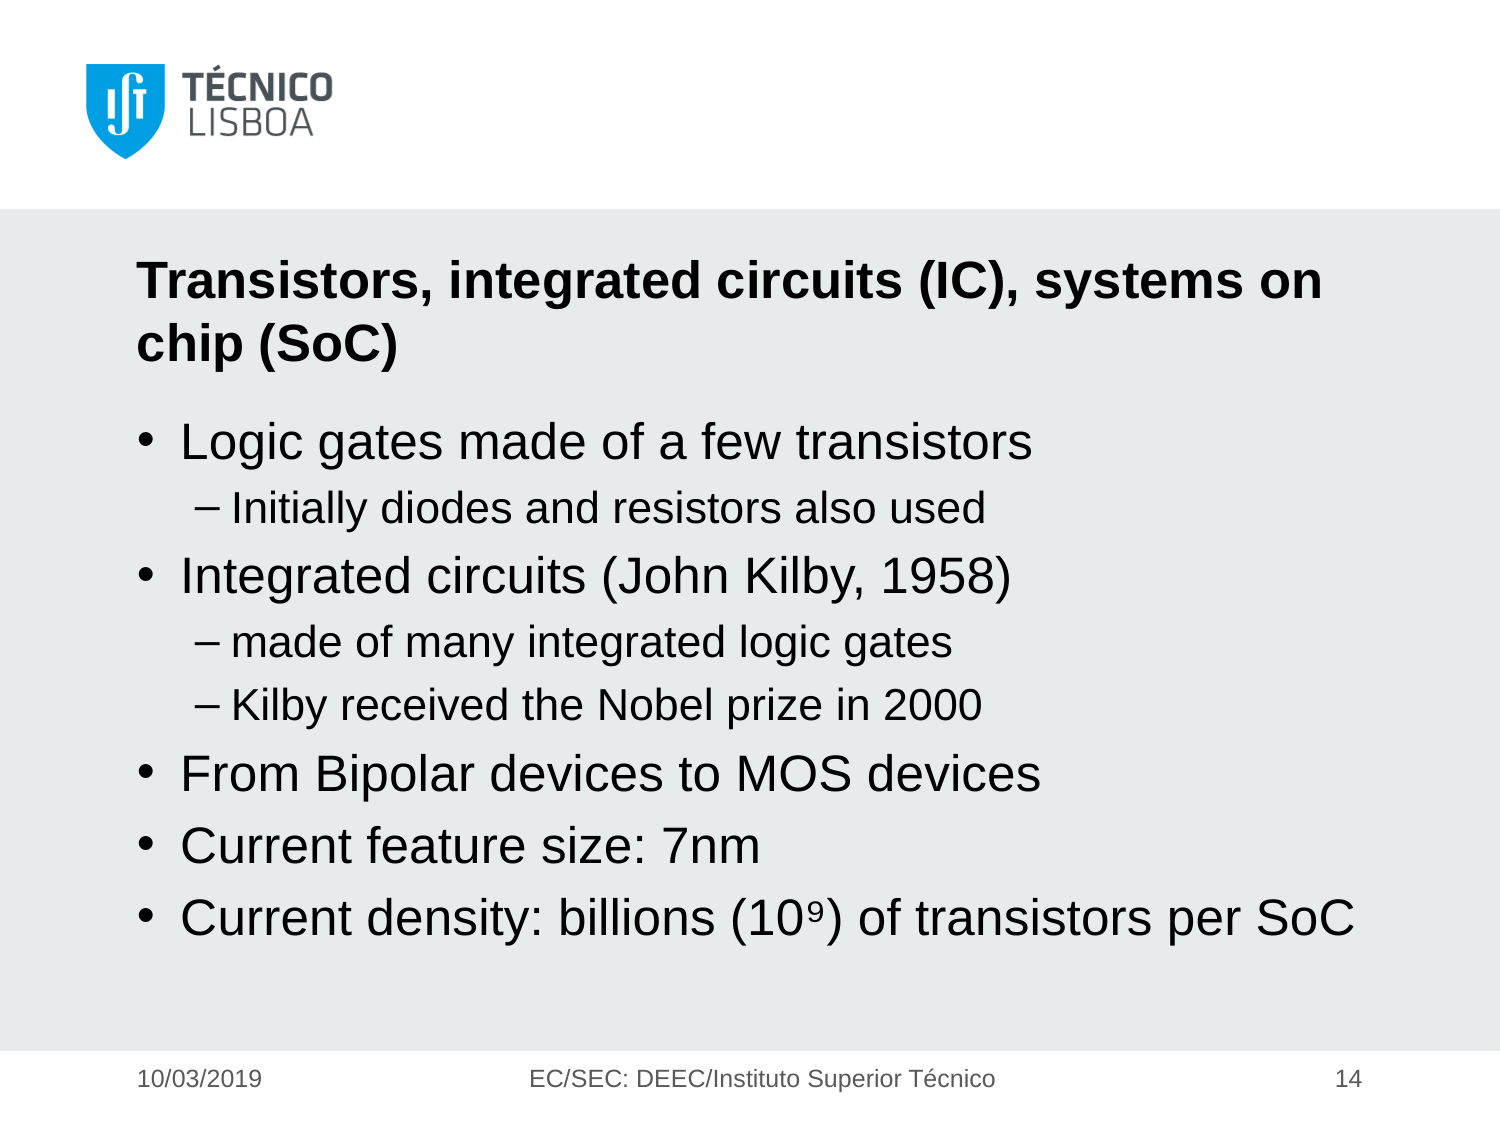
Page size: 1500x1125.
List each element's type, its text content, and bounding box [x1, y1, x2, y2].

slide_number 10/03/2019 [121, 1052, 425, 1103]
title Transistors, integrated circuits (IC), systems on chip (SoC) [121, 237, 1378, 381]
picture [0, 0, 1500, 1125]
list Logic gates made of a few transistors Initially diodes and resistors also used Integrated circuits (John Kilby, 1958) made of many integrated logic gates Kilby received the Nobel prize in 2000 From Bipolar devices to MOS devices Current feature size: 7nm Current density: billions (10⁹) of transistors per SoC [121, 400, 1378, 1005]
slide_number <number> [1077, 1052, 1378, 1103]
footer EC/SEC: DEEC/Instituto Superior Técnico [512, 1052, 1021, 1103]
